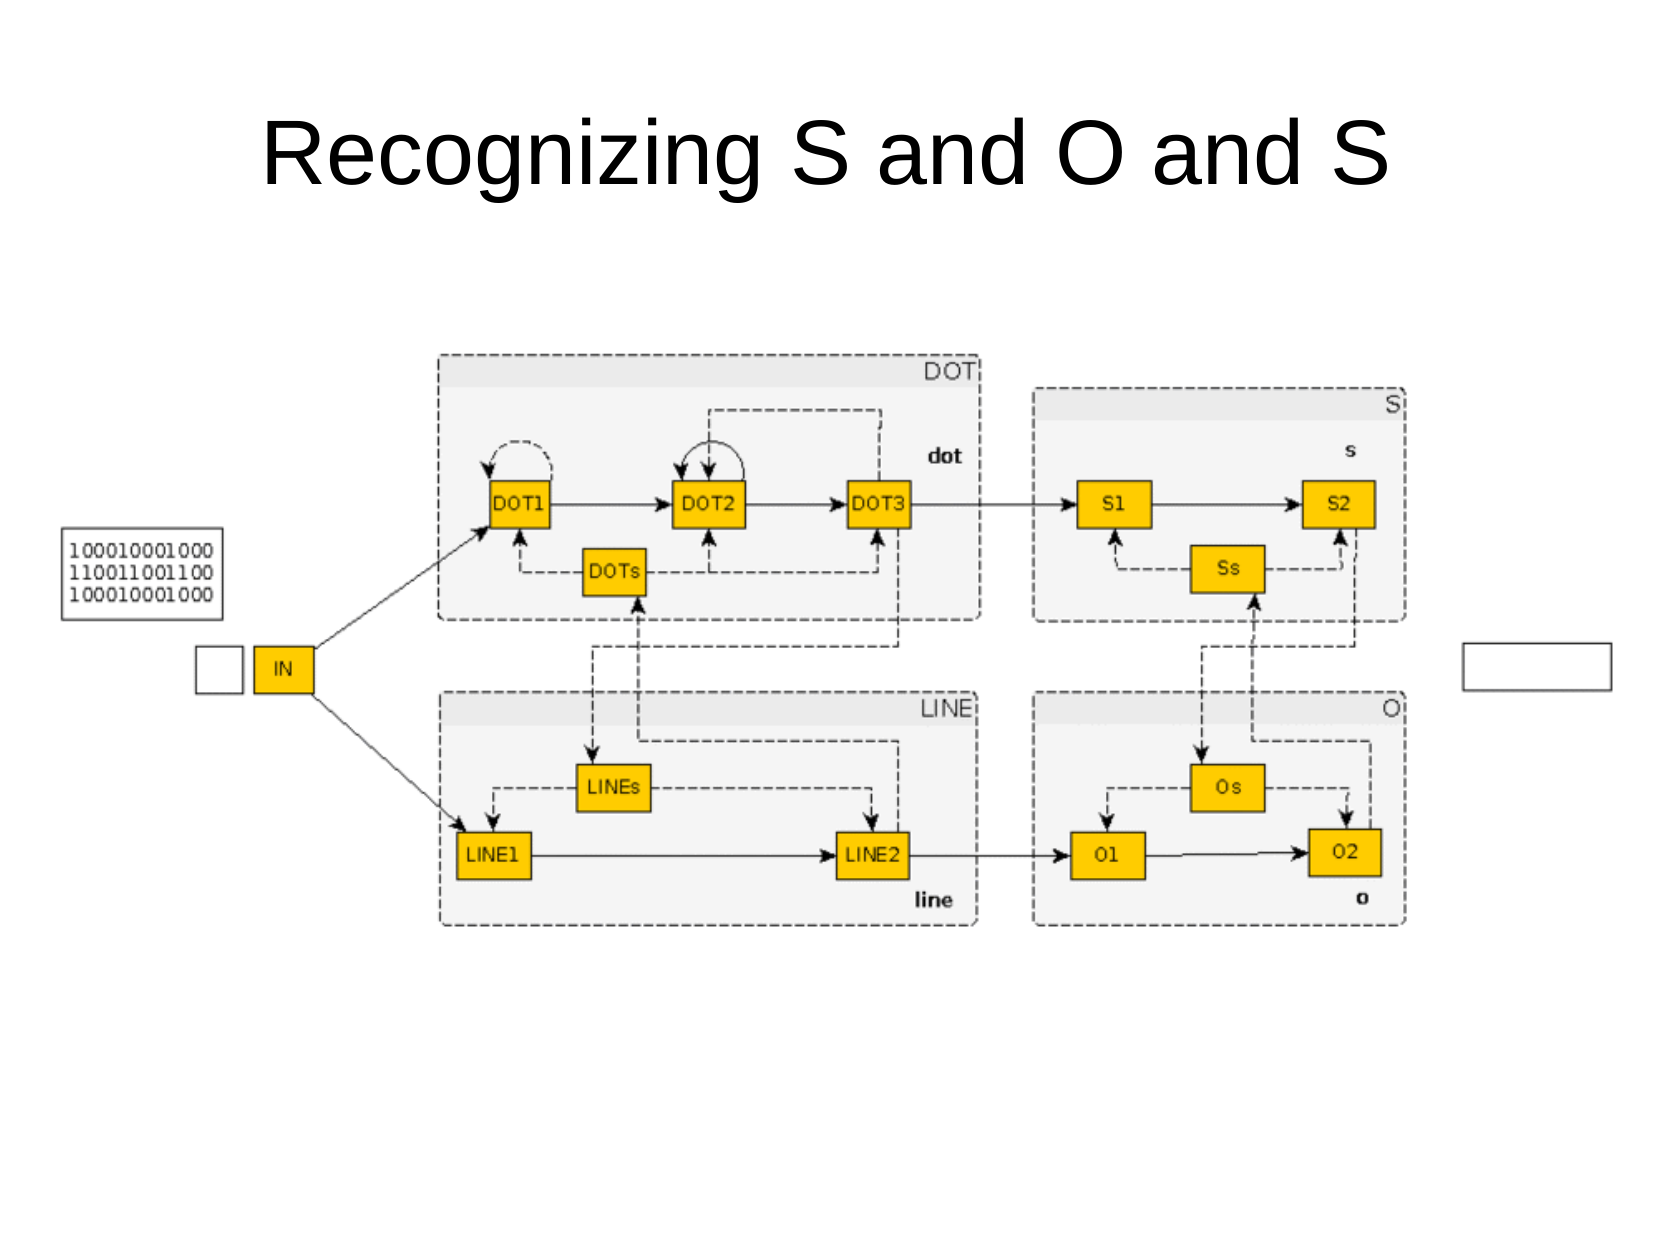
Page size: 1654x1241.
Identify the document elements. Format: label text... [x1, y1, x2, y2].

title Recognizing S and O and S [82, 49, 1571, 257]
picture [38, 331, 1636, 950]
